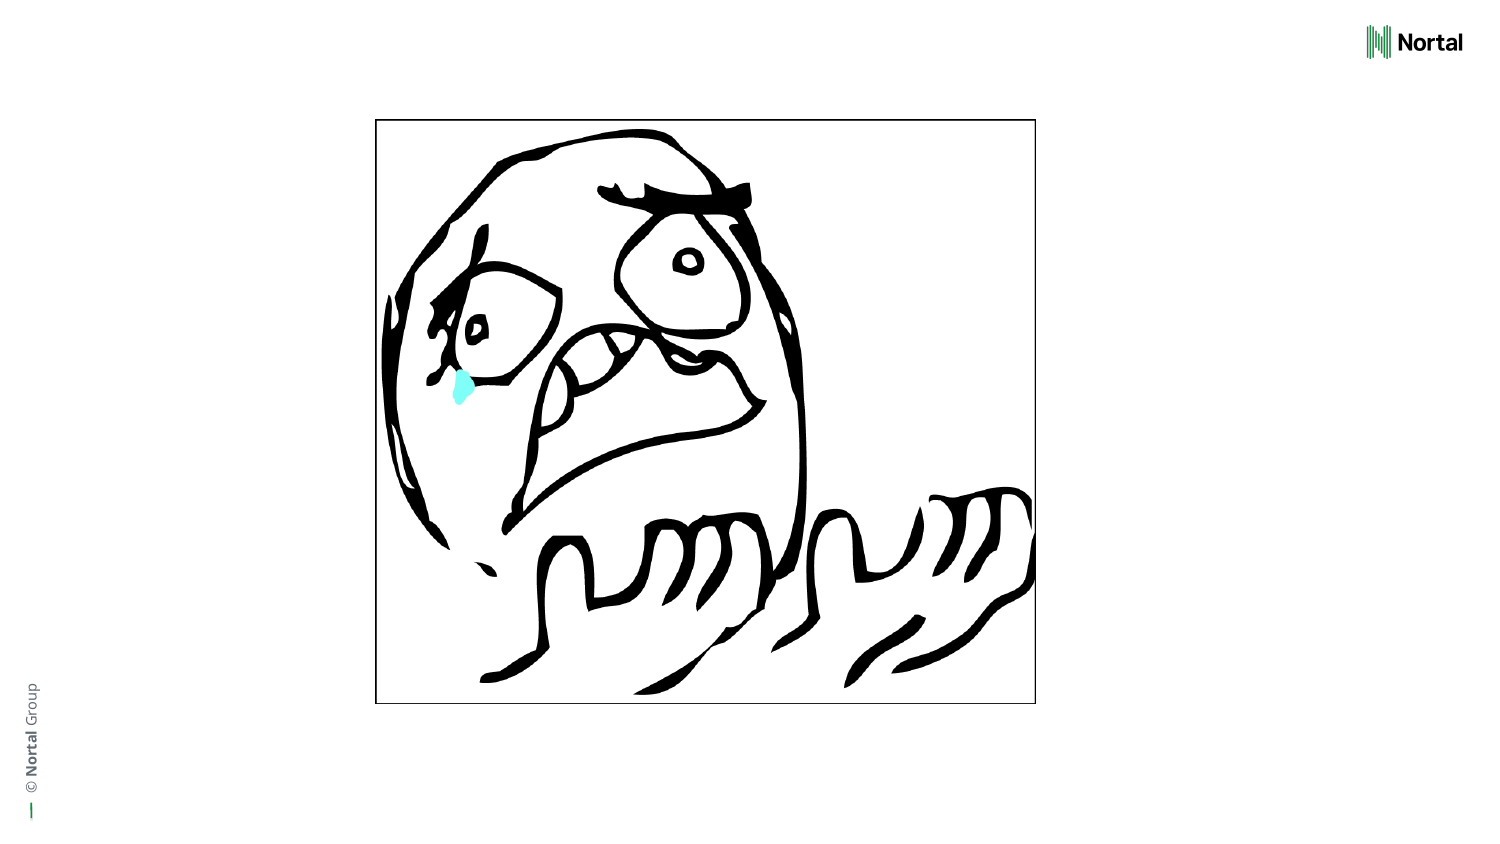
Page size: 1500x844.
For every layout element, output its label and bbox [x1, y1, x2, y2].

picture [375, 119, 1036, 704]
